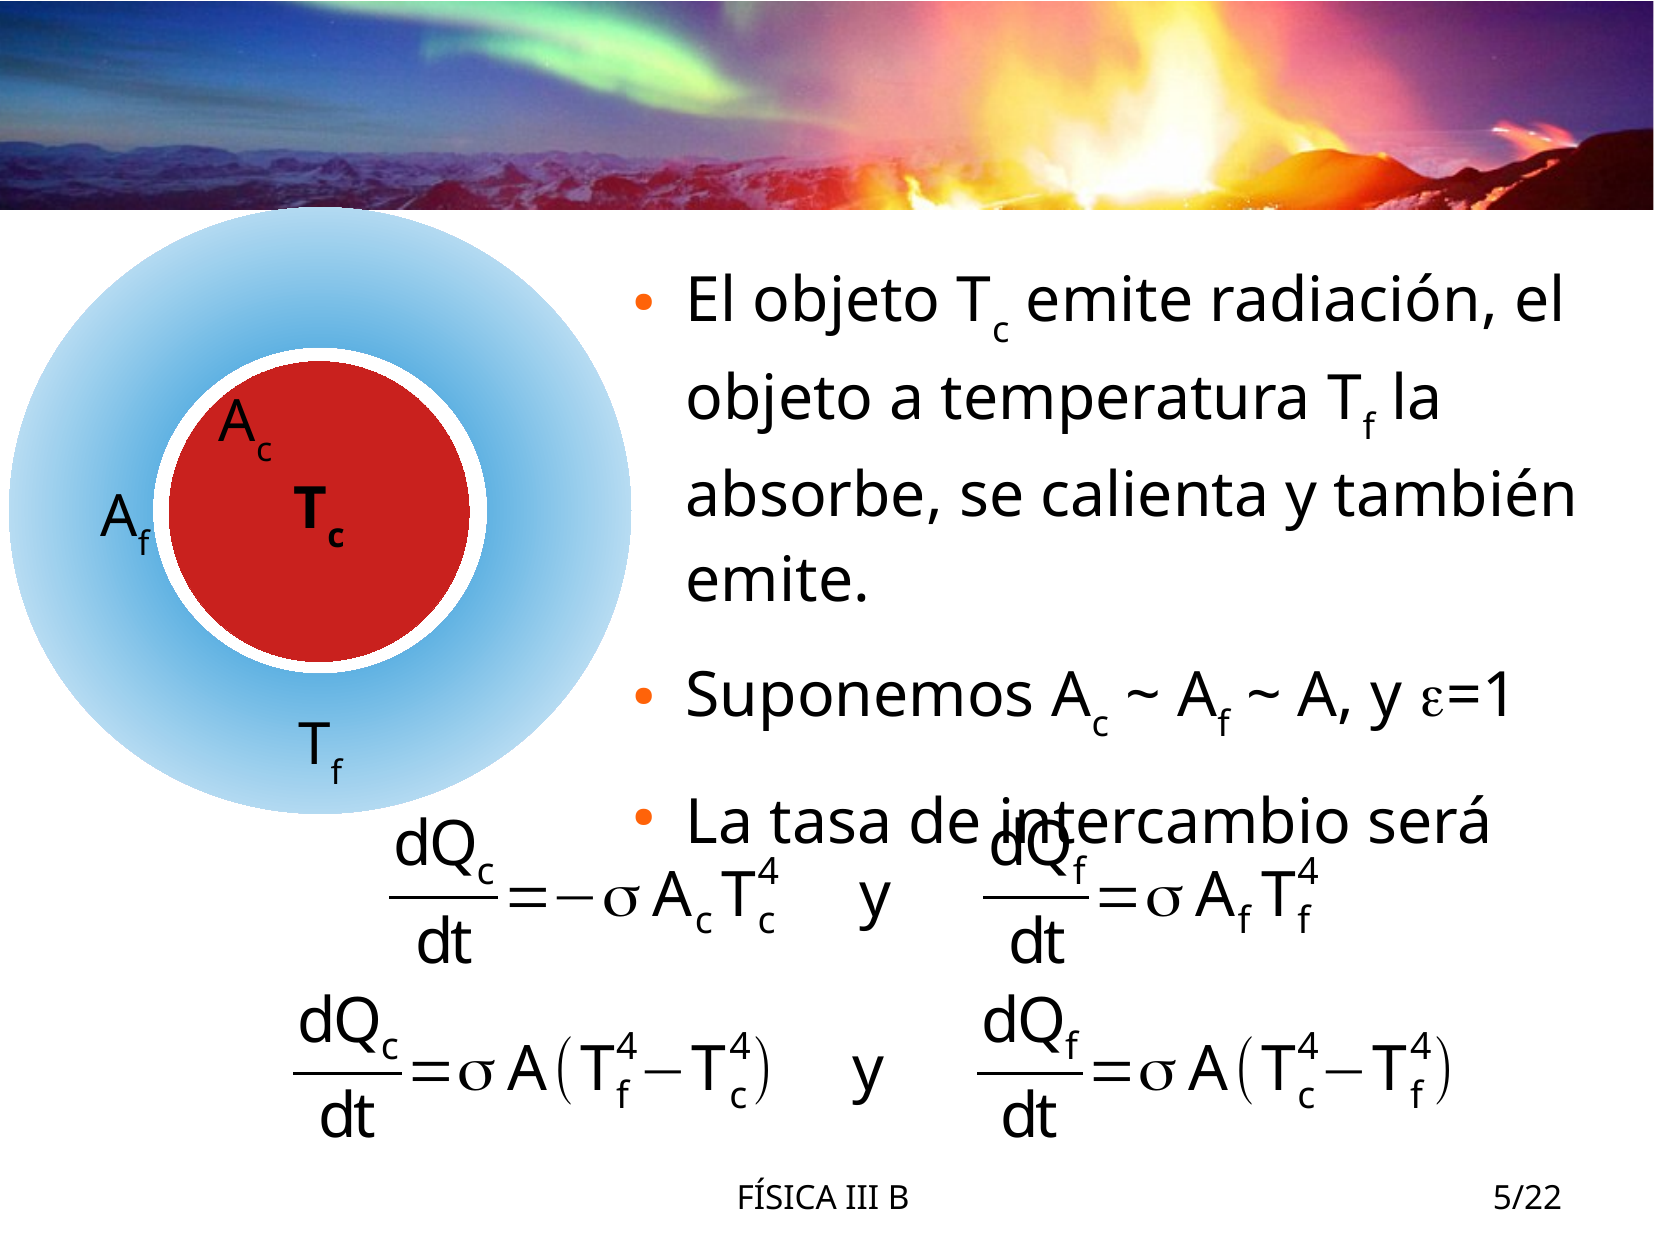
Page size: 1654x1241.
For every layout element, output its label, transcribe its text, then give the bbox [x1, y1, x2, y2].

text_box Af [85, 466, 163, 566]
text_box Tc [169, 361, 470, 662]
picture [0, 1, 1654, 210]
chart [283, 806, 1461, 1154]
text_box Tf [9, 207, 632, 812]
list El objeto Tc emite radiación, el objeto a temperatura Tf la absorbe, se calienta y también emite. Suponemos Ac ~ Af ~ A, y e=1 La tasa de intercambio será [615, 255, 1606, 1156]
text_box Ac [204, 372, 286, 471]
